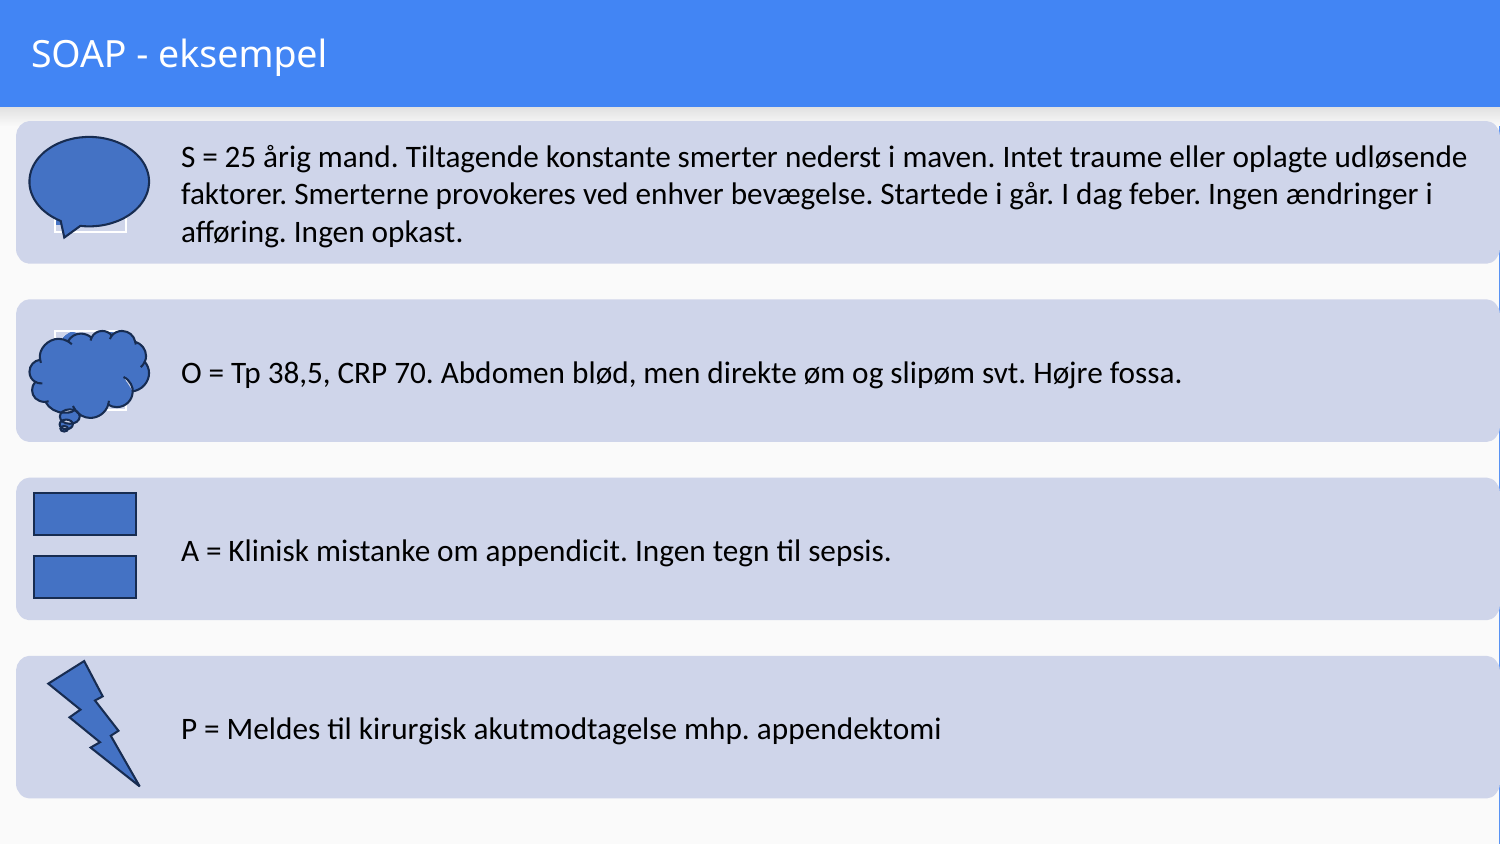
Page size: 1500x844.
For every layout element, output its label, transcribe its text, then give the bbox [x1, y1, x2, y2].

text_box [16, 299, 165, 442]
text_box S = 25 årig mand. Tiltagende konstante smerter nederst i maven. Intet traume eller oplagte udløsende faktorer. Smerterne provokeres ved enhver bevægelse. Startede i går. I dag feber. Ingen ændringer i afføring. Ingen opkast. [165, 121, 1500, 264]
text_box [16, 477, 165, 621]
text_box [16, 655, 165, 799]
text_box [16, 121, 165, 264]
text_box O = Tp 38,5, CRP 70. Abdomen blød, men direkte øm og slipøm svt. Højre fossa. [165, 299, 1500, 442]
text_box A = Klinisk mistanke om appendicit. Ingen tegn til sepsis. [165, 477, 1500, 621]
text_box P = Meldes til kirurgisk akutmodtagelse mhp. appendektomi [165, 655, 1500, 799]
title SOAP - eksempel [16, 2, 1464, 102]
